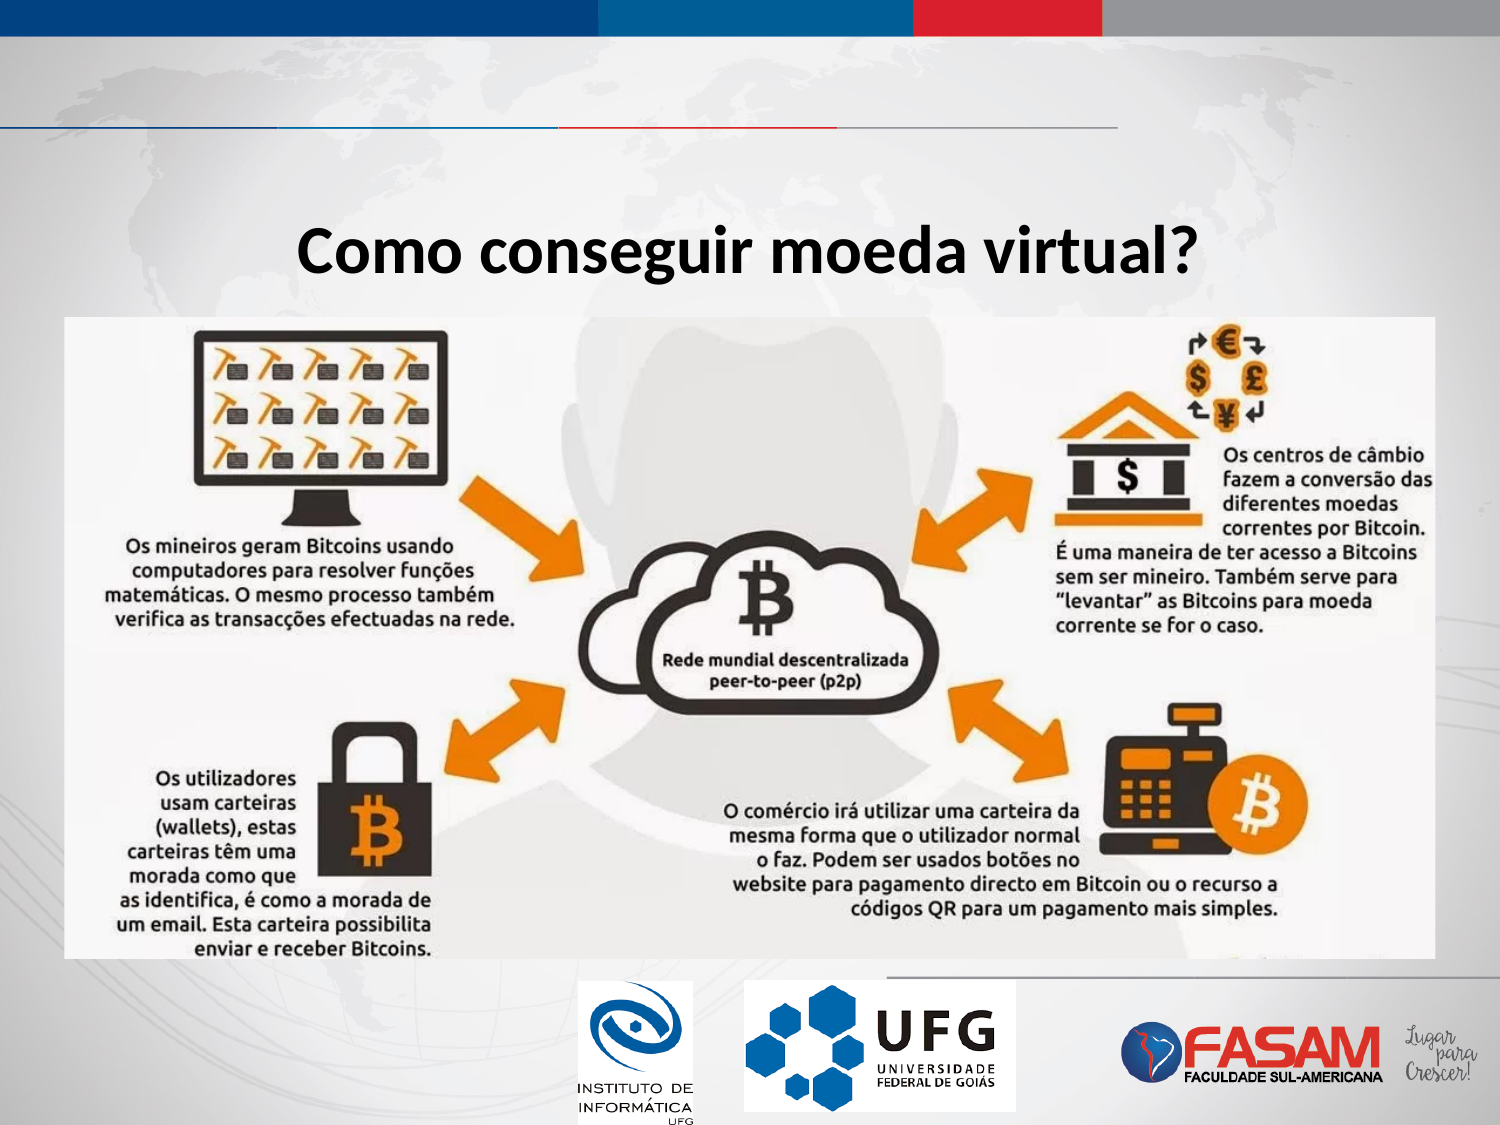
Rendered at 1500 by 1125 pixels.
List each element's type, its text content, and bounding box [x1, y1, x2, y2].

title Como conseguir moeda virtual? [64, 152, 1436, 317]
picture [0, 0, 1500, 1125]
